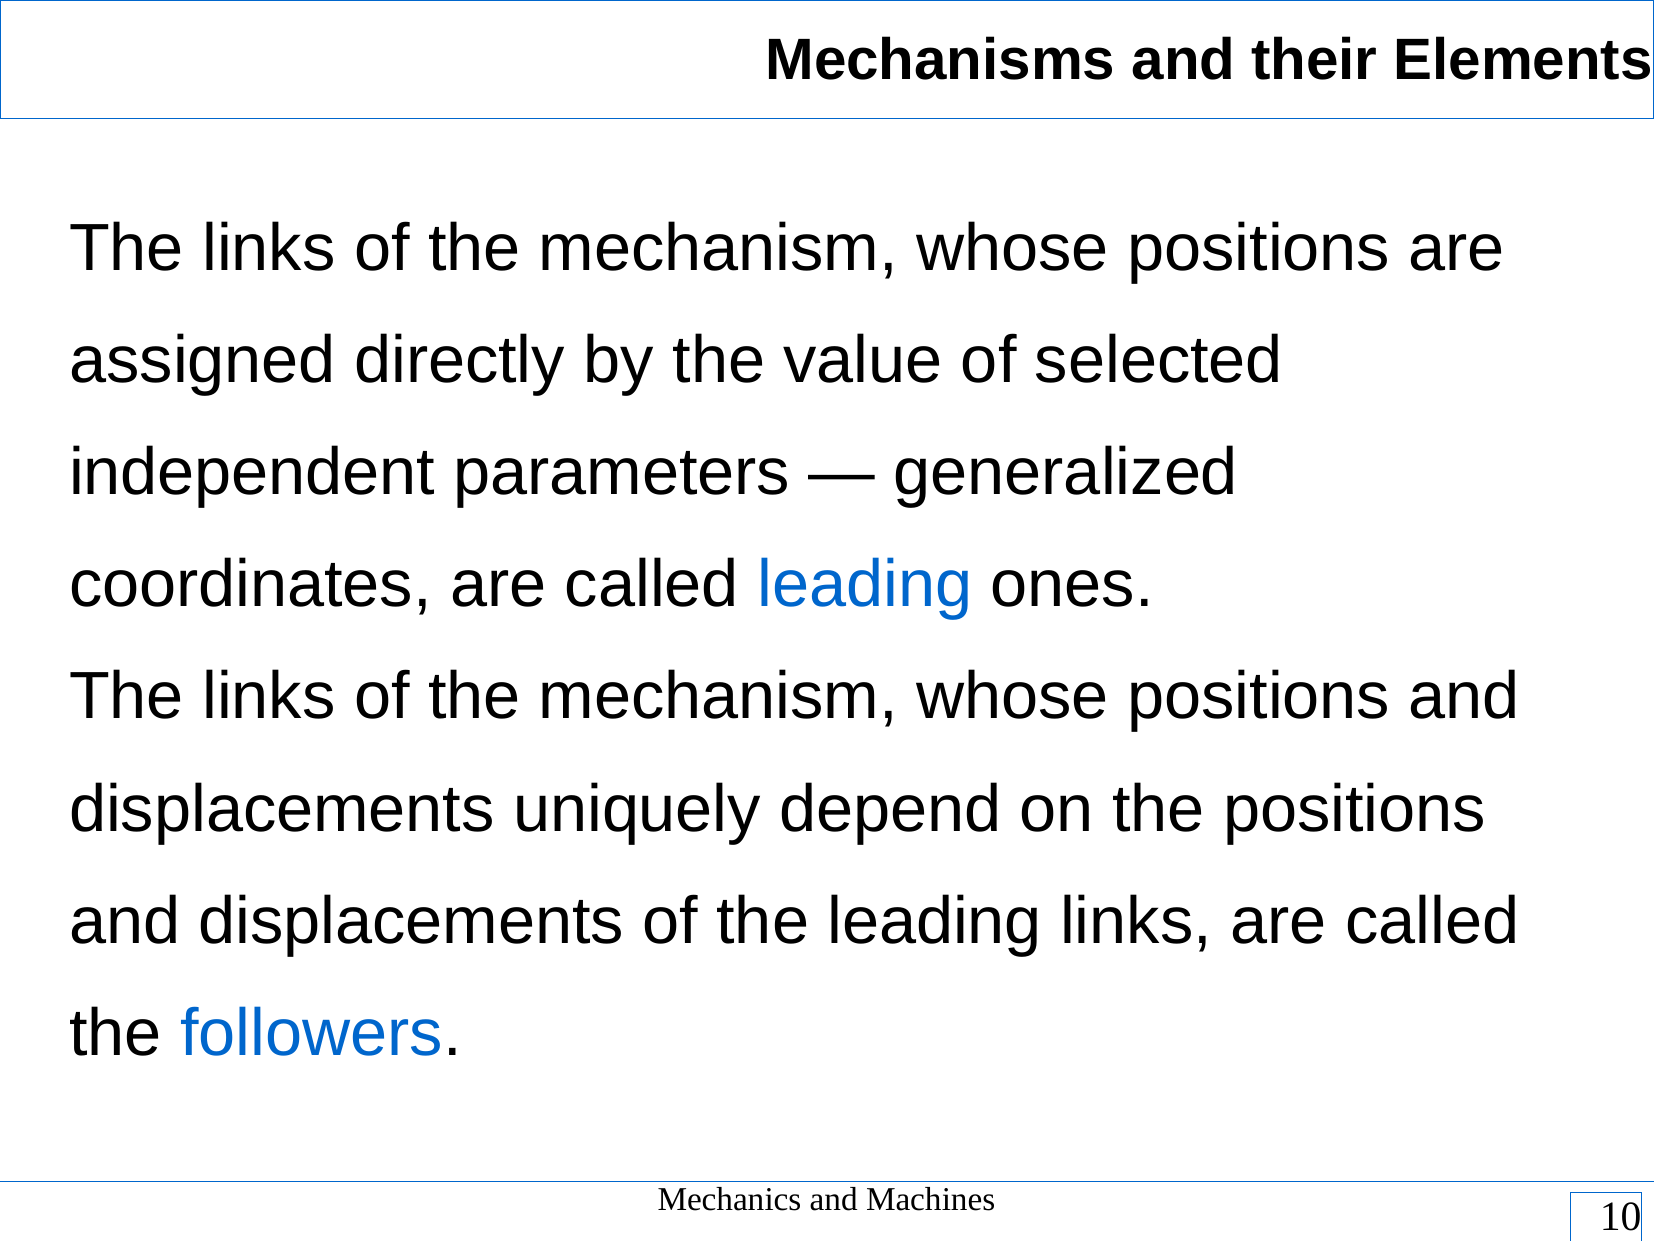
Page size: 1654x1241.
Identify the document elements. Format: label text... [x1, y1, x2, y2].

text_box The links of the mechanism, whose positions are assigned directly by the value of selected independent parameters — generalized coordinates, are called leading ones. The links of the mechanism, whose positions and displacements uniquely depend on the positions and displacements of the leading links, are called the followers. [54, 165, 1606, 1184]
title Mechanisms and their Elements [0, 0, 1654, 119]
